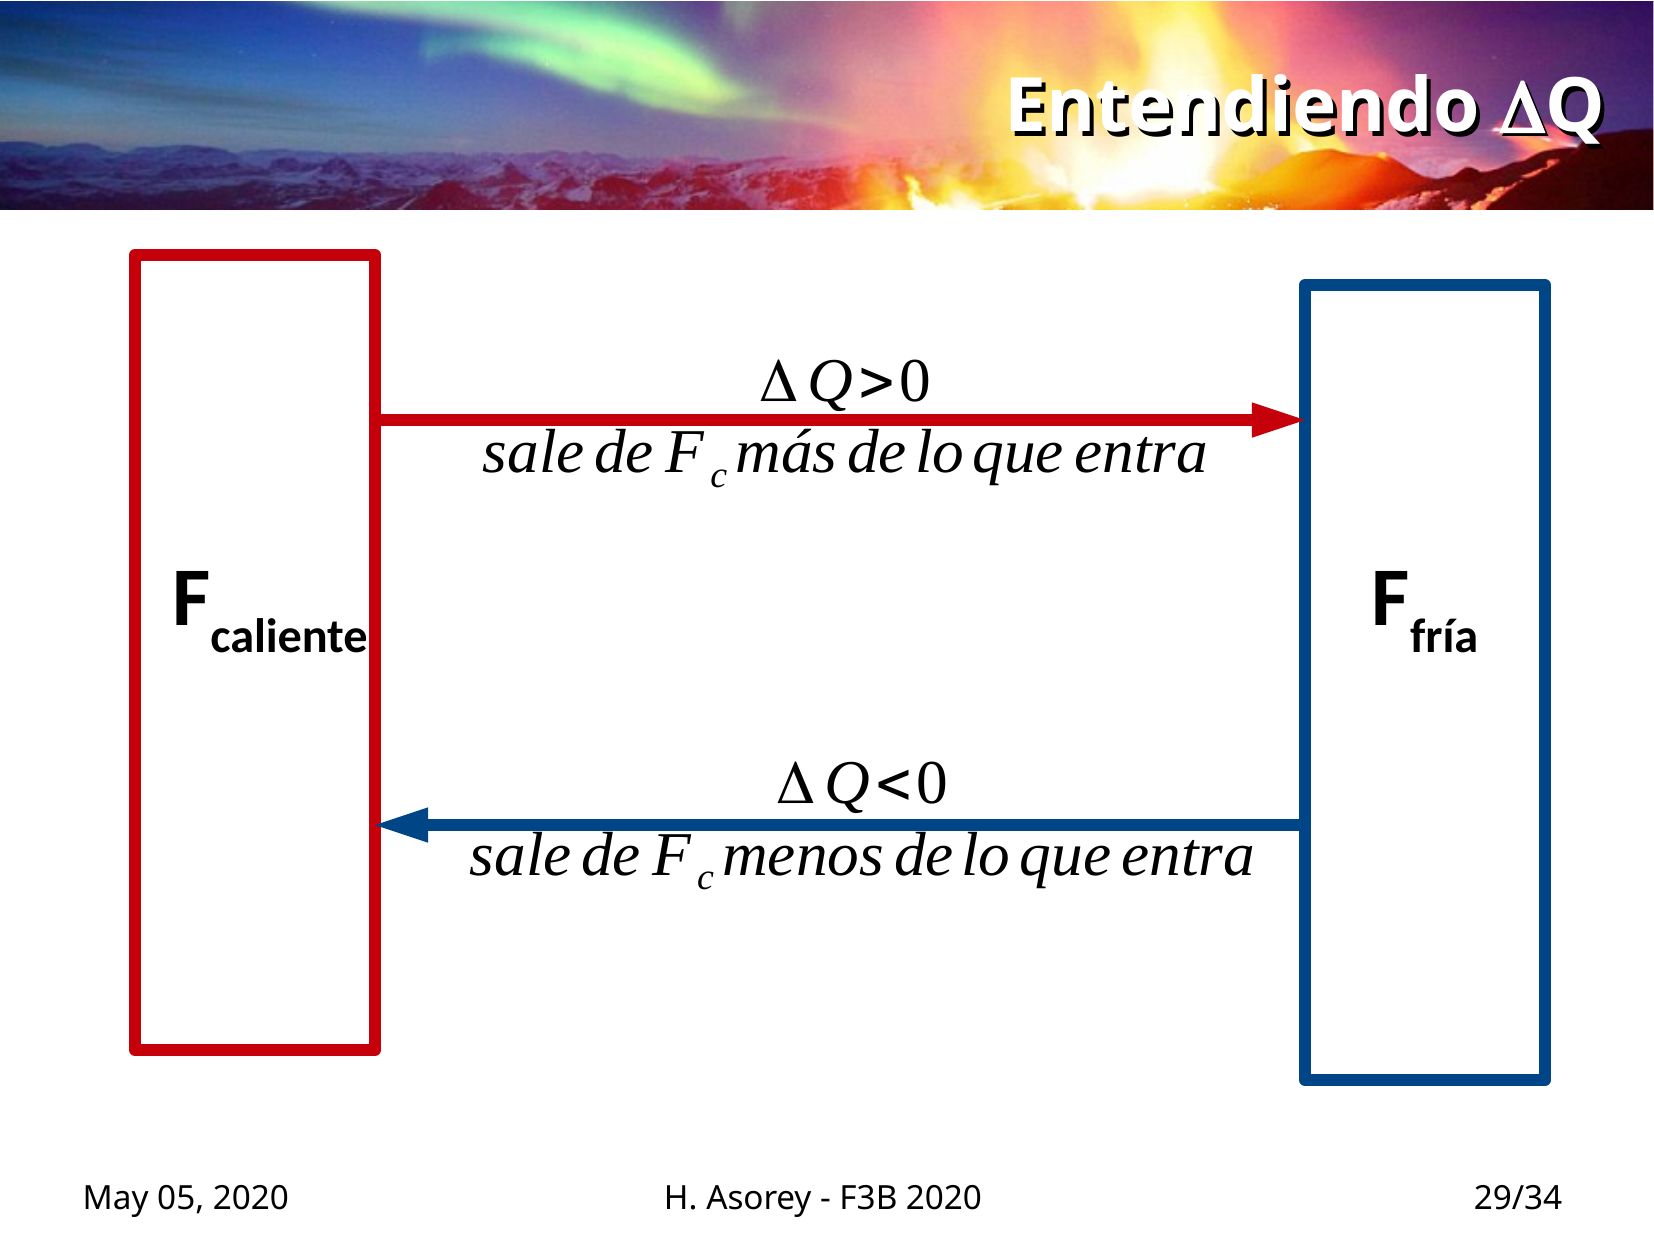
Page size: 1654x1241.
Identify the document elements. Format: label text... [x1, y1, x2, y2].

chart [461, 747, 1262, 819]
chart [475, 344, 1216, 496]
text_box Ffría [1305, 555, 1546, 691]
chart [461, 831, 1262, 898]
picture [0, 1, 1654, 210]
title Entendiendo DQ [45, 15, 1606, 191]
text_box Fcaliente [150, 555, 391, 691]
